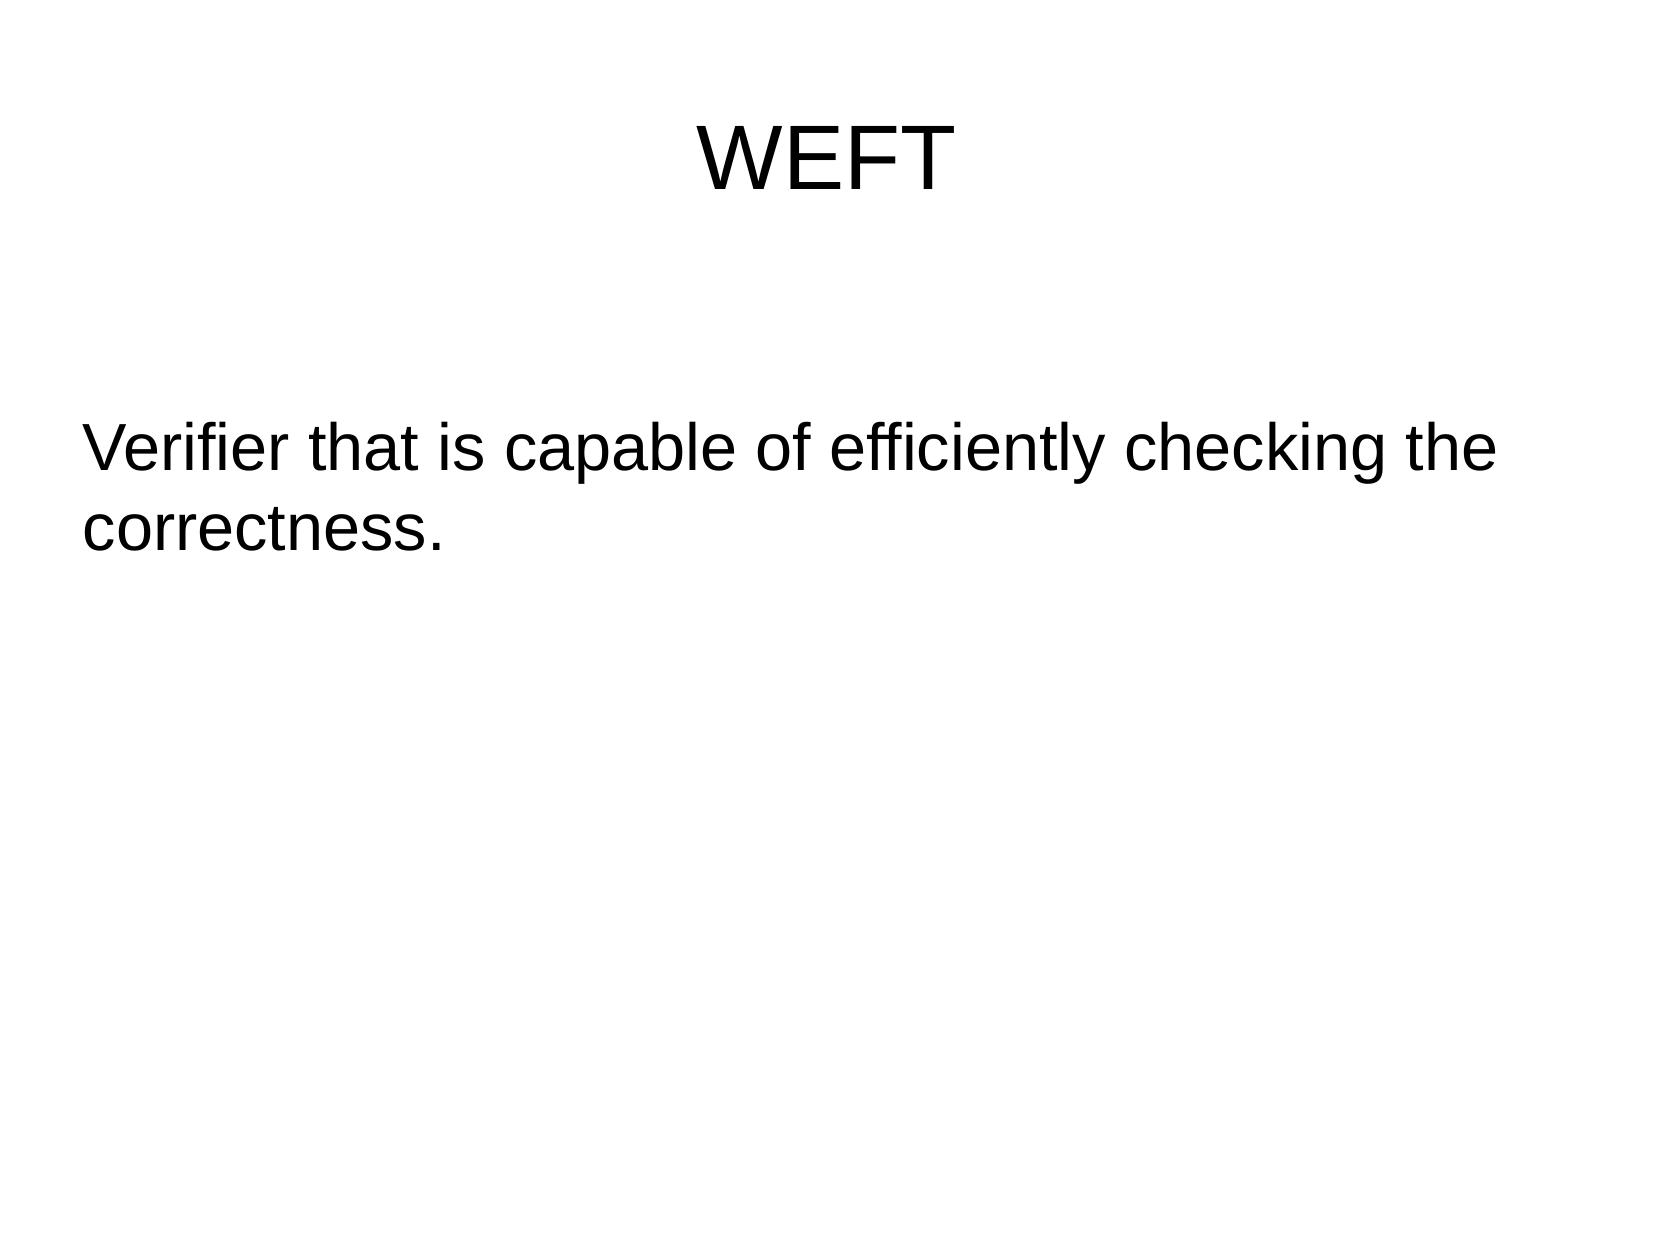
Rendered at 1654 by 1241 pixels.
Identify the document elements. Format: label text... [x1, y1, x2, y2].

list Verifier that is capable of efficiently checking the correctness. [82, 290, 1571, 1109]
title WEFT [82, 49, 1571, 257]
